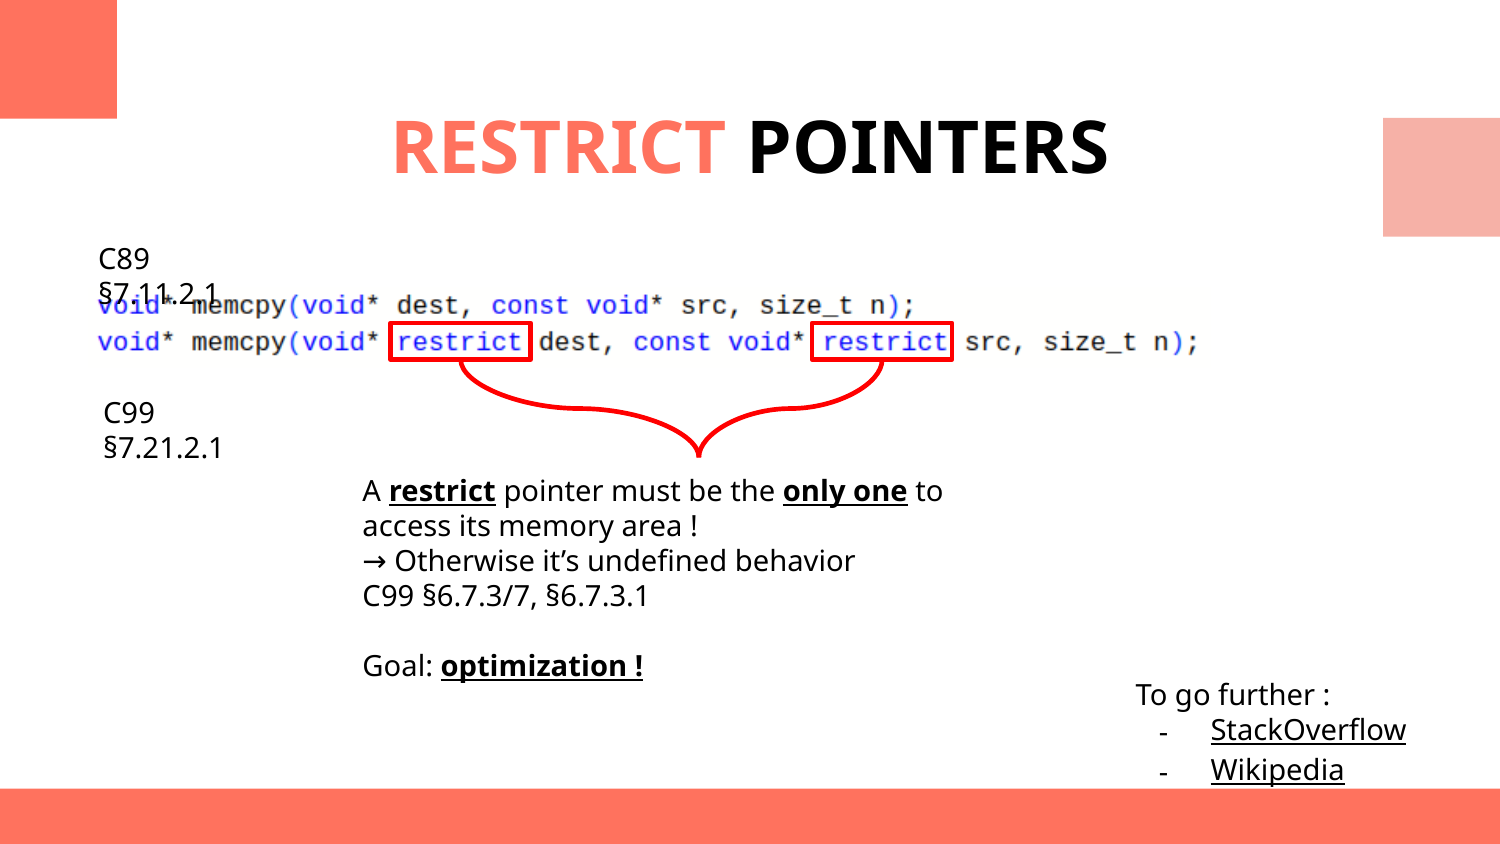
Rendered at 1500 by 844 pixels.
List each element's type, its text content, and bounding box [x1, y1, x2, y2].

text_box C99 §7.21.2.1 [88, 379, 290, 430]
picture [102, 290, 109, 296]
picture [88, 287, 1211, 368]
picture [393, 325, 528, 357]
picture [814, 325, 950, 357]
text_box A restrict pointer must be the only one to access its memory area ! → Otherwise it’s undefined behavior C99 §6.7.3/7, §6.7.3.1 Goal: optimization ! [347, 457, 1051, 694]
text_box C89 §7.11.2.1 [83, 225, 278, 276]
text_box To go further : StackOverflow Wikipedia [1120, 661, 1500, 786]
title RESTRICT POINTERS [0, 107, 1500, 181]
